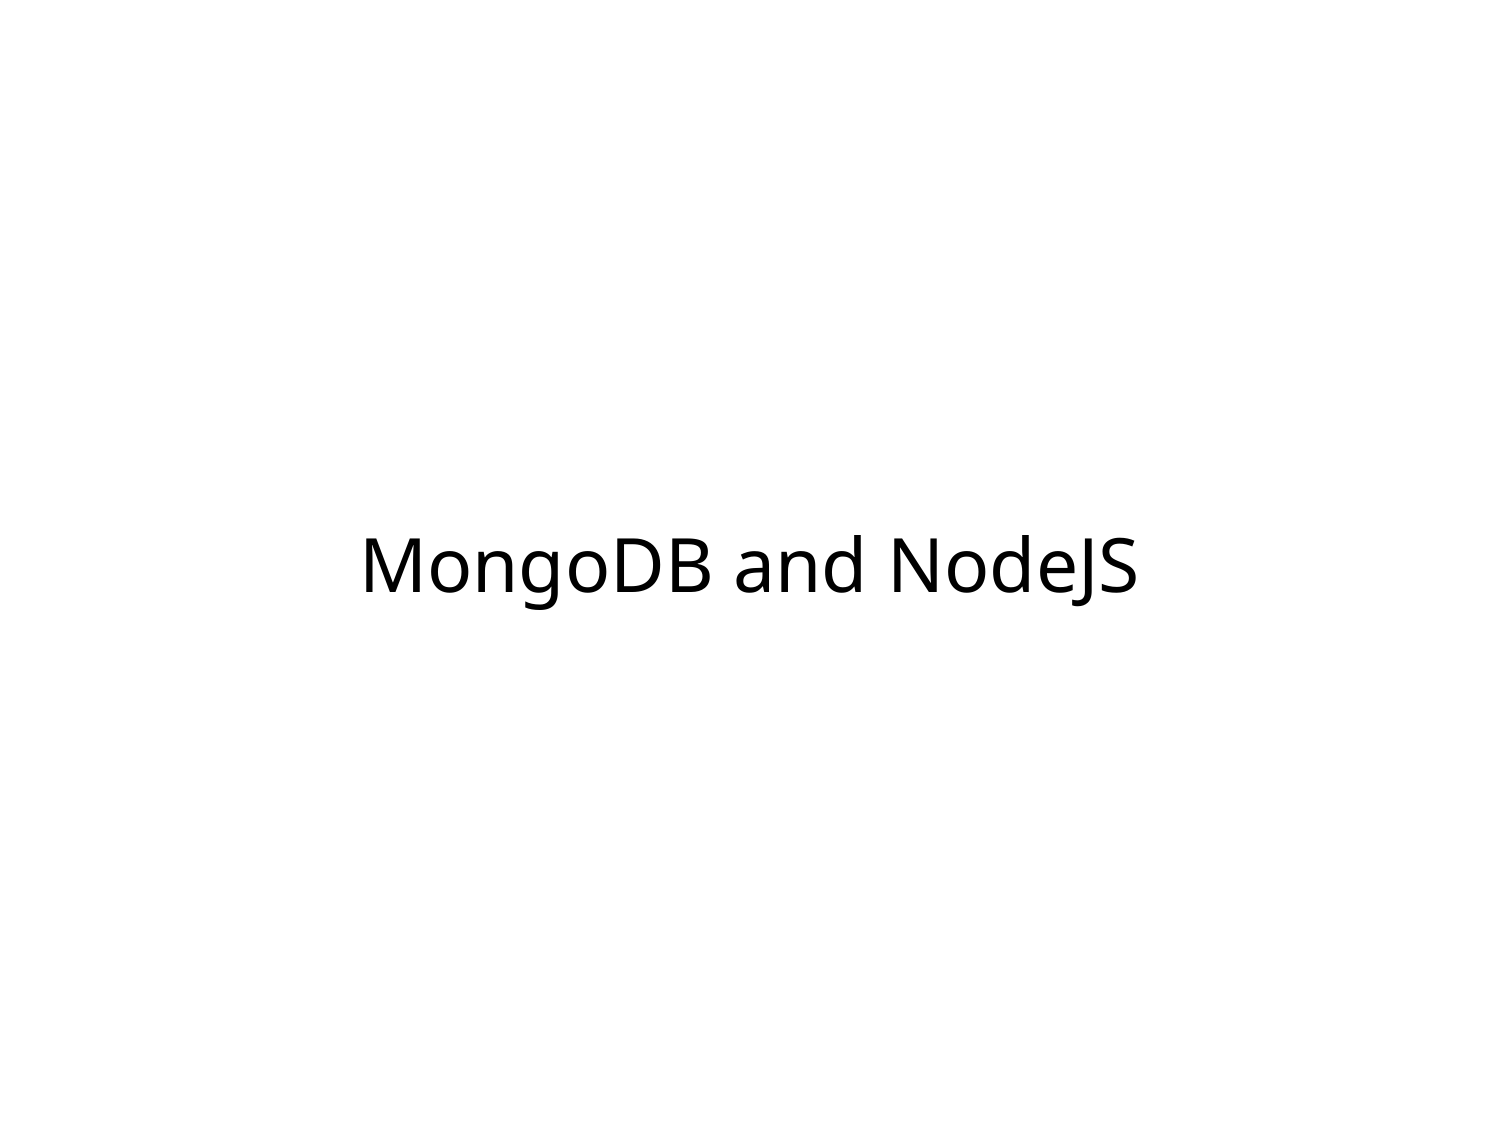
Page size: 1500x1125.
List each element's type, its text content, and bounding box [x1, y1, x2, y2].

title MongoDB and NodeJS [51, 470, 1449, 655]
